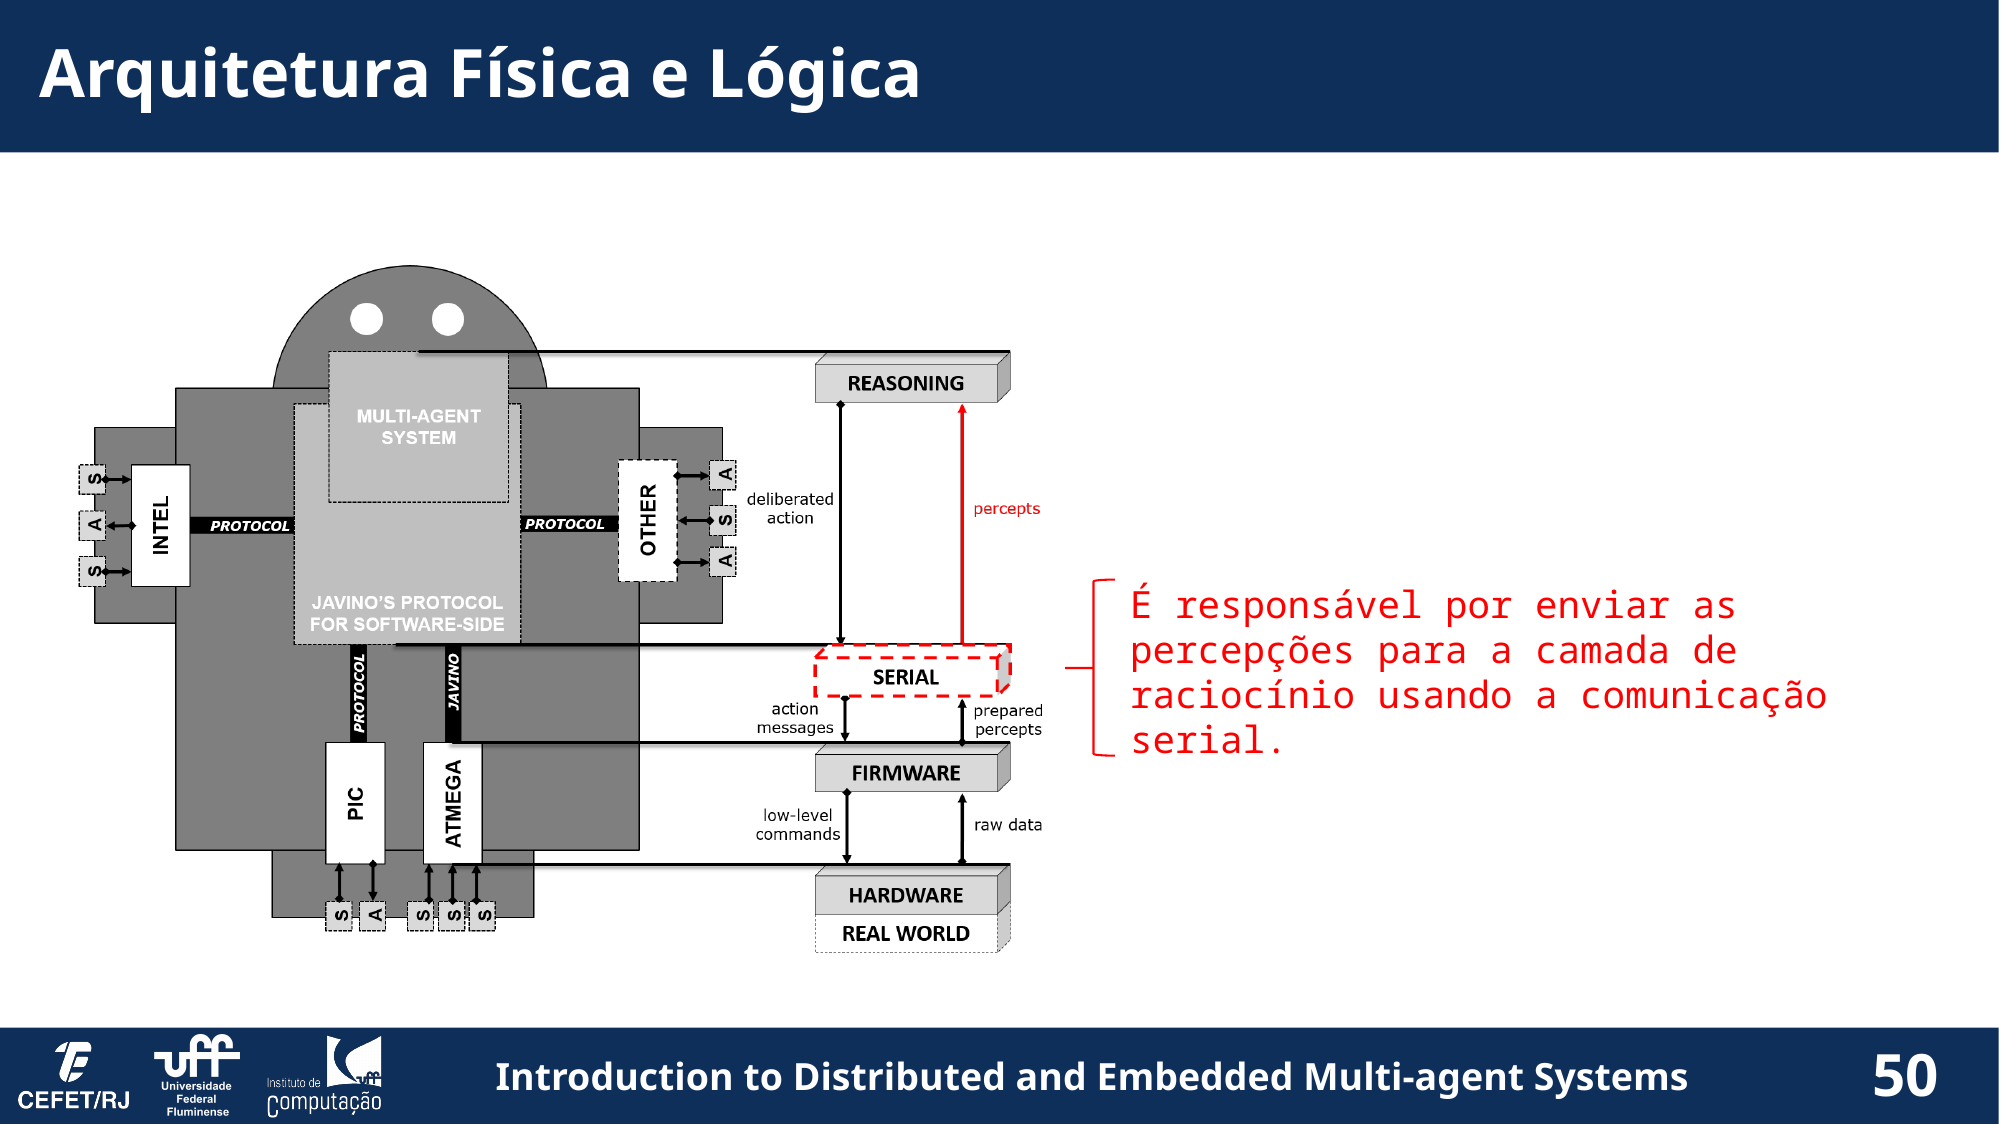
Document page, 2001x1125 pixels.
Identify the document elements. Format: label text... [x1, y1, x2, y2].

text_box Arquitetura Física e Lógica [25, 23, 1998, 116]
picture [18, 1021, 129, 1125]
text_box [1093, 579, 1115, 756]
text_box É responsável por enviar as percepções para a camada de raciocínio usando a comunicação serial. [1115, 573, 1864, 769]
picture [77, 265, 1065, 961]
picture [265, 1033, 383, 1118]
picture [153, 1033, 241, 1121]
